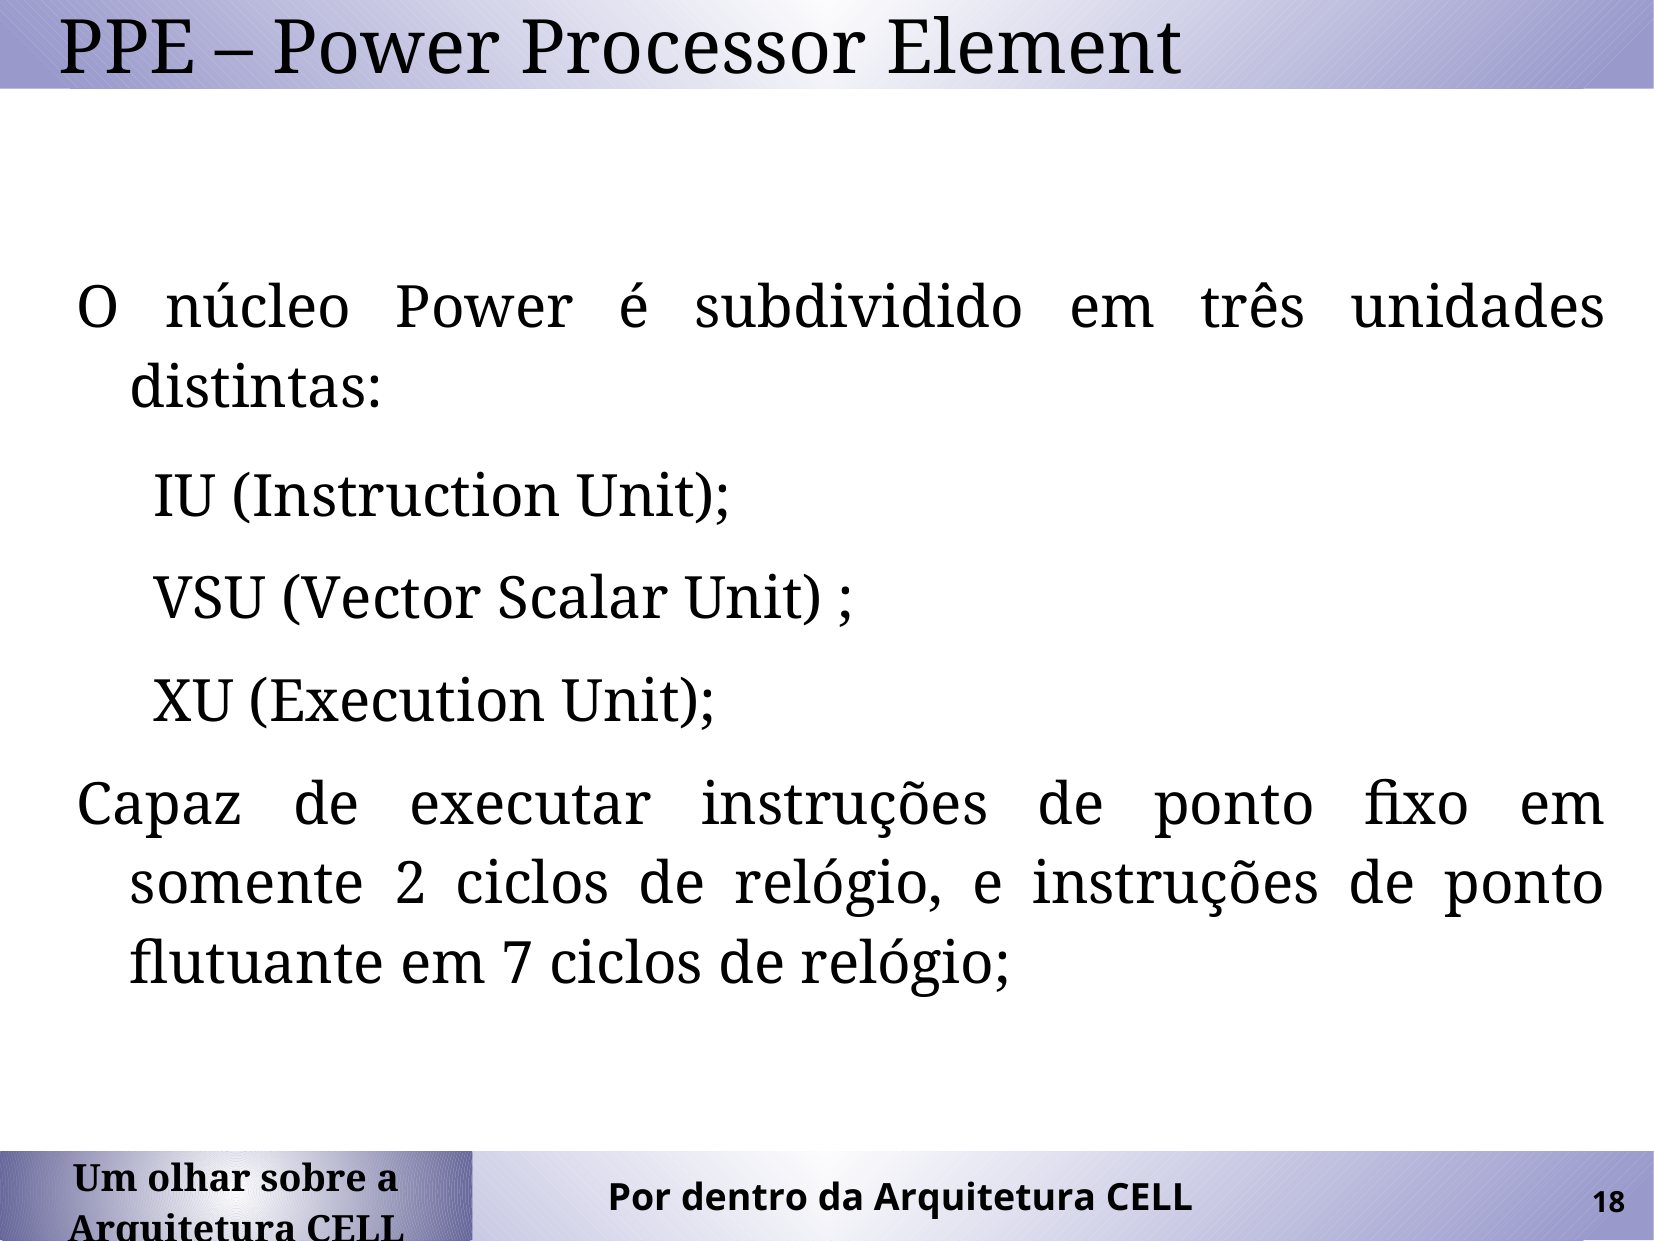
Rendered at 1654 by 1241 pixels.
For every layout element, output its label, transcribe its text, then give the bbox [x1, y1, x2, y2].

list O núcleo Power é subdividido em três unidades distintas: IU (Instruction Unit); VSU (Vector Scalar Unit) ; XU (Execution Unit); Capaz de executar instruções de ponto fixo em somente 2 ciclos de relógio, e instruções de ponto flutuante em 7 ciclos de relógio; [59, 265, 1607, 1123]
title PPE – Power Processor Element [59, 0, 1447, 89]
text_box Por dentro da Arquitetura CELL [501, 1151, 1300, 1241]
